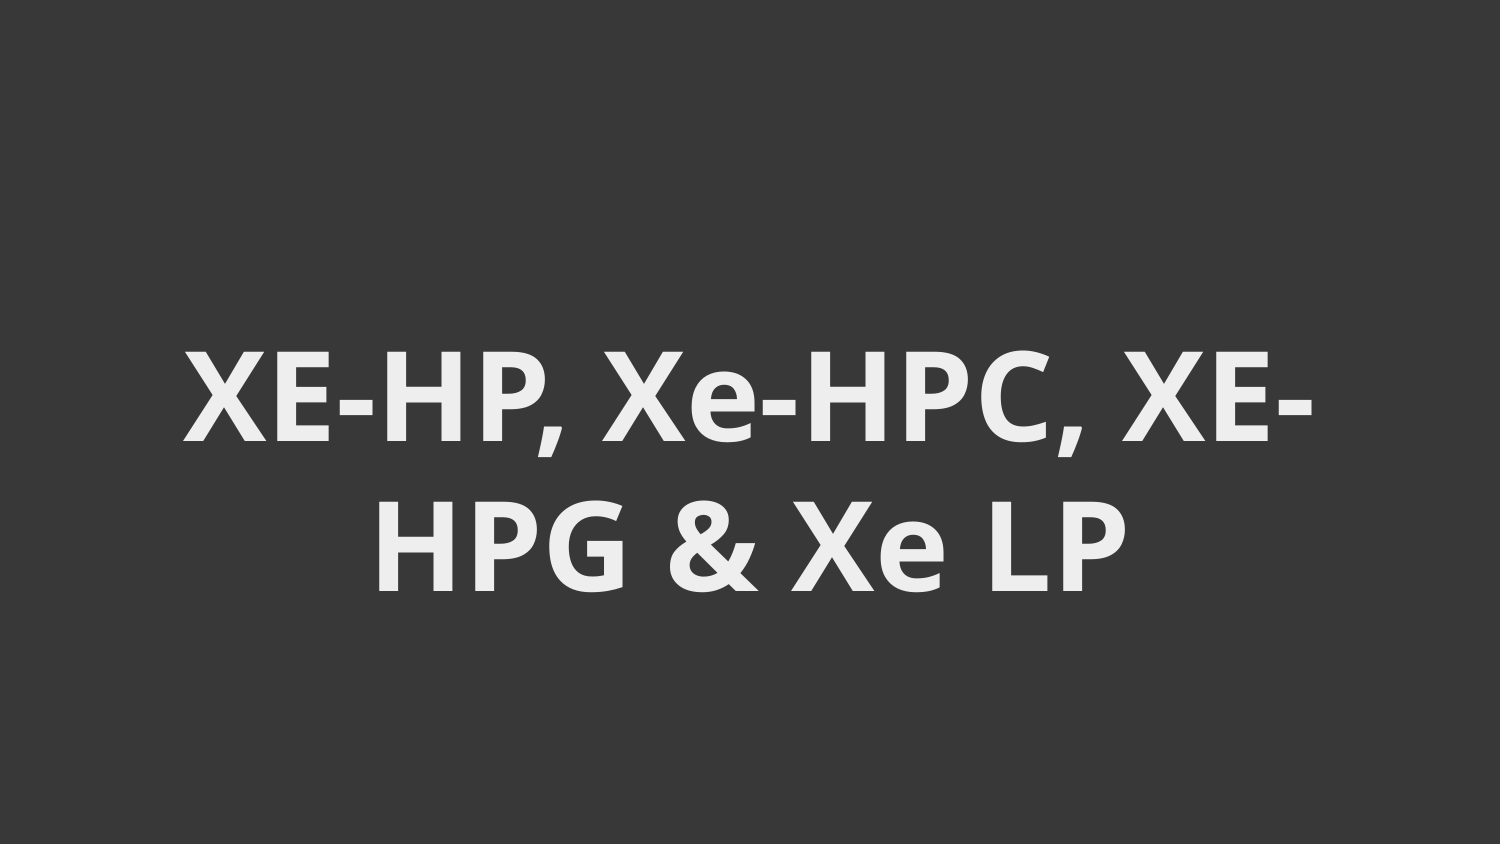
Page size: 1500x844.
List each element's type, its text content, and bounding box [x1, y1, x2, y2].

title XE-HP, Xe-HPC, XE-HPG & Xe LP [132, 301, 1368, 542]
